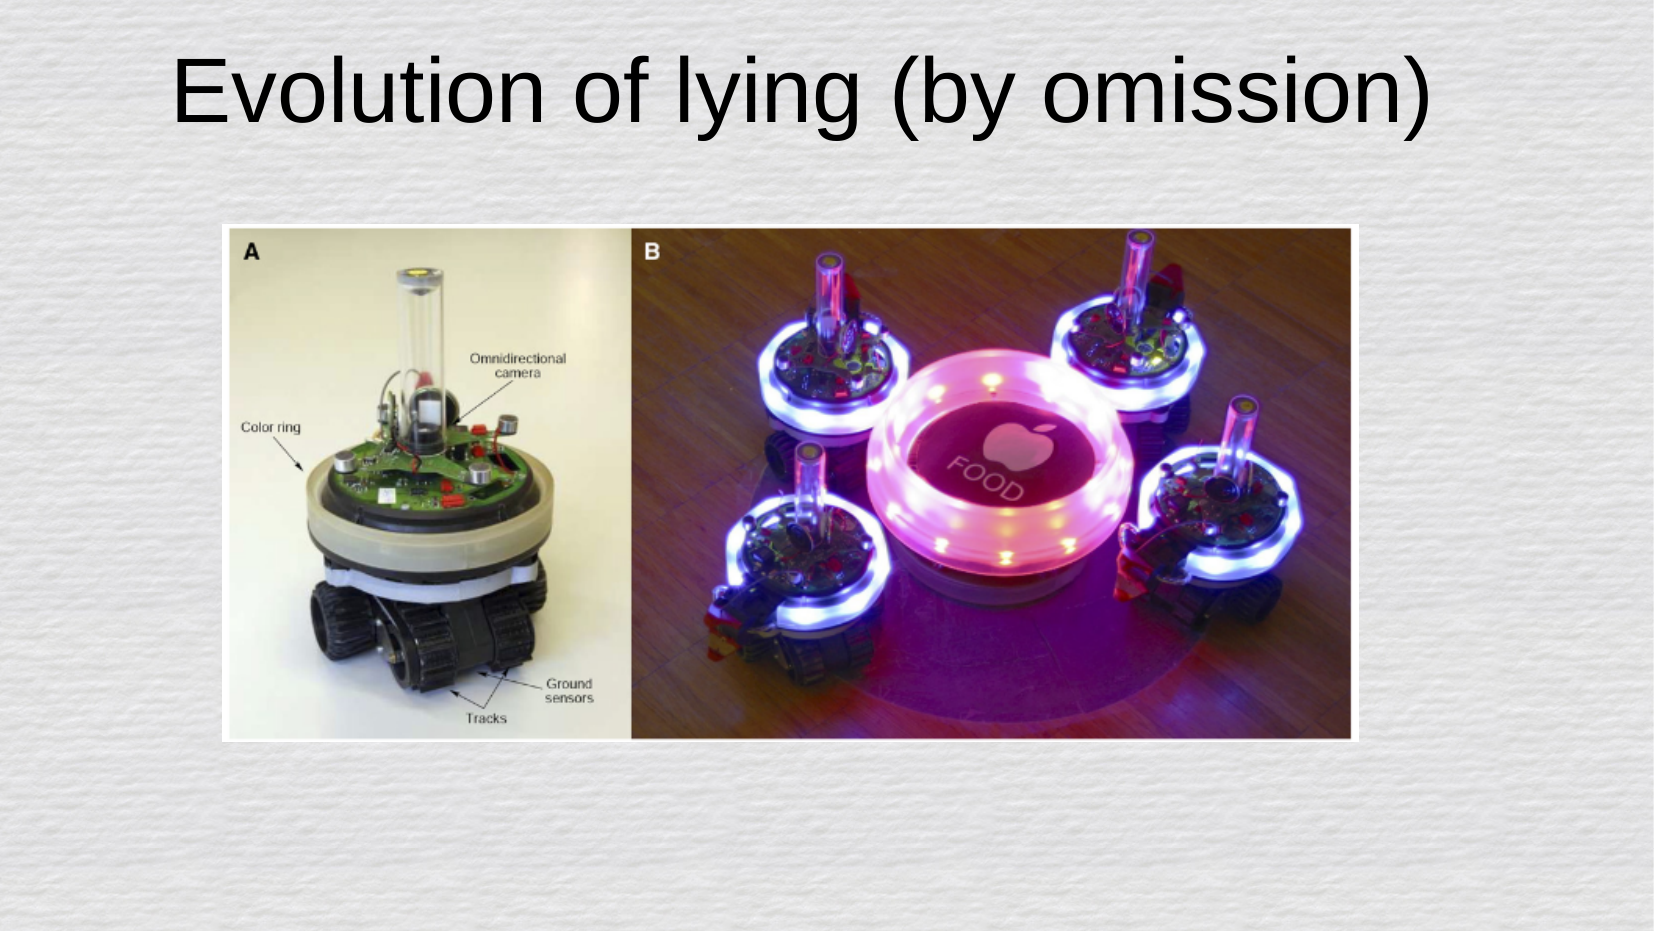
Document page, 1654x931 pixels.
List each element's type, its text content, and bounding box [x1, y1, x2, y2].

title Evolution of lying (by omission) [94, 0, 1512, 193]
picture [0, 0, 1654, 931]
